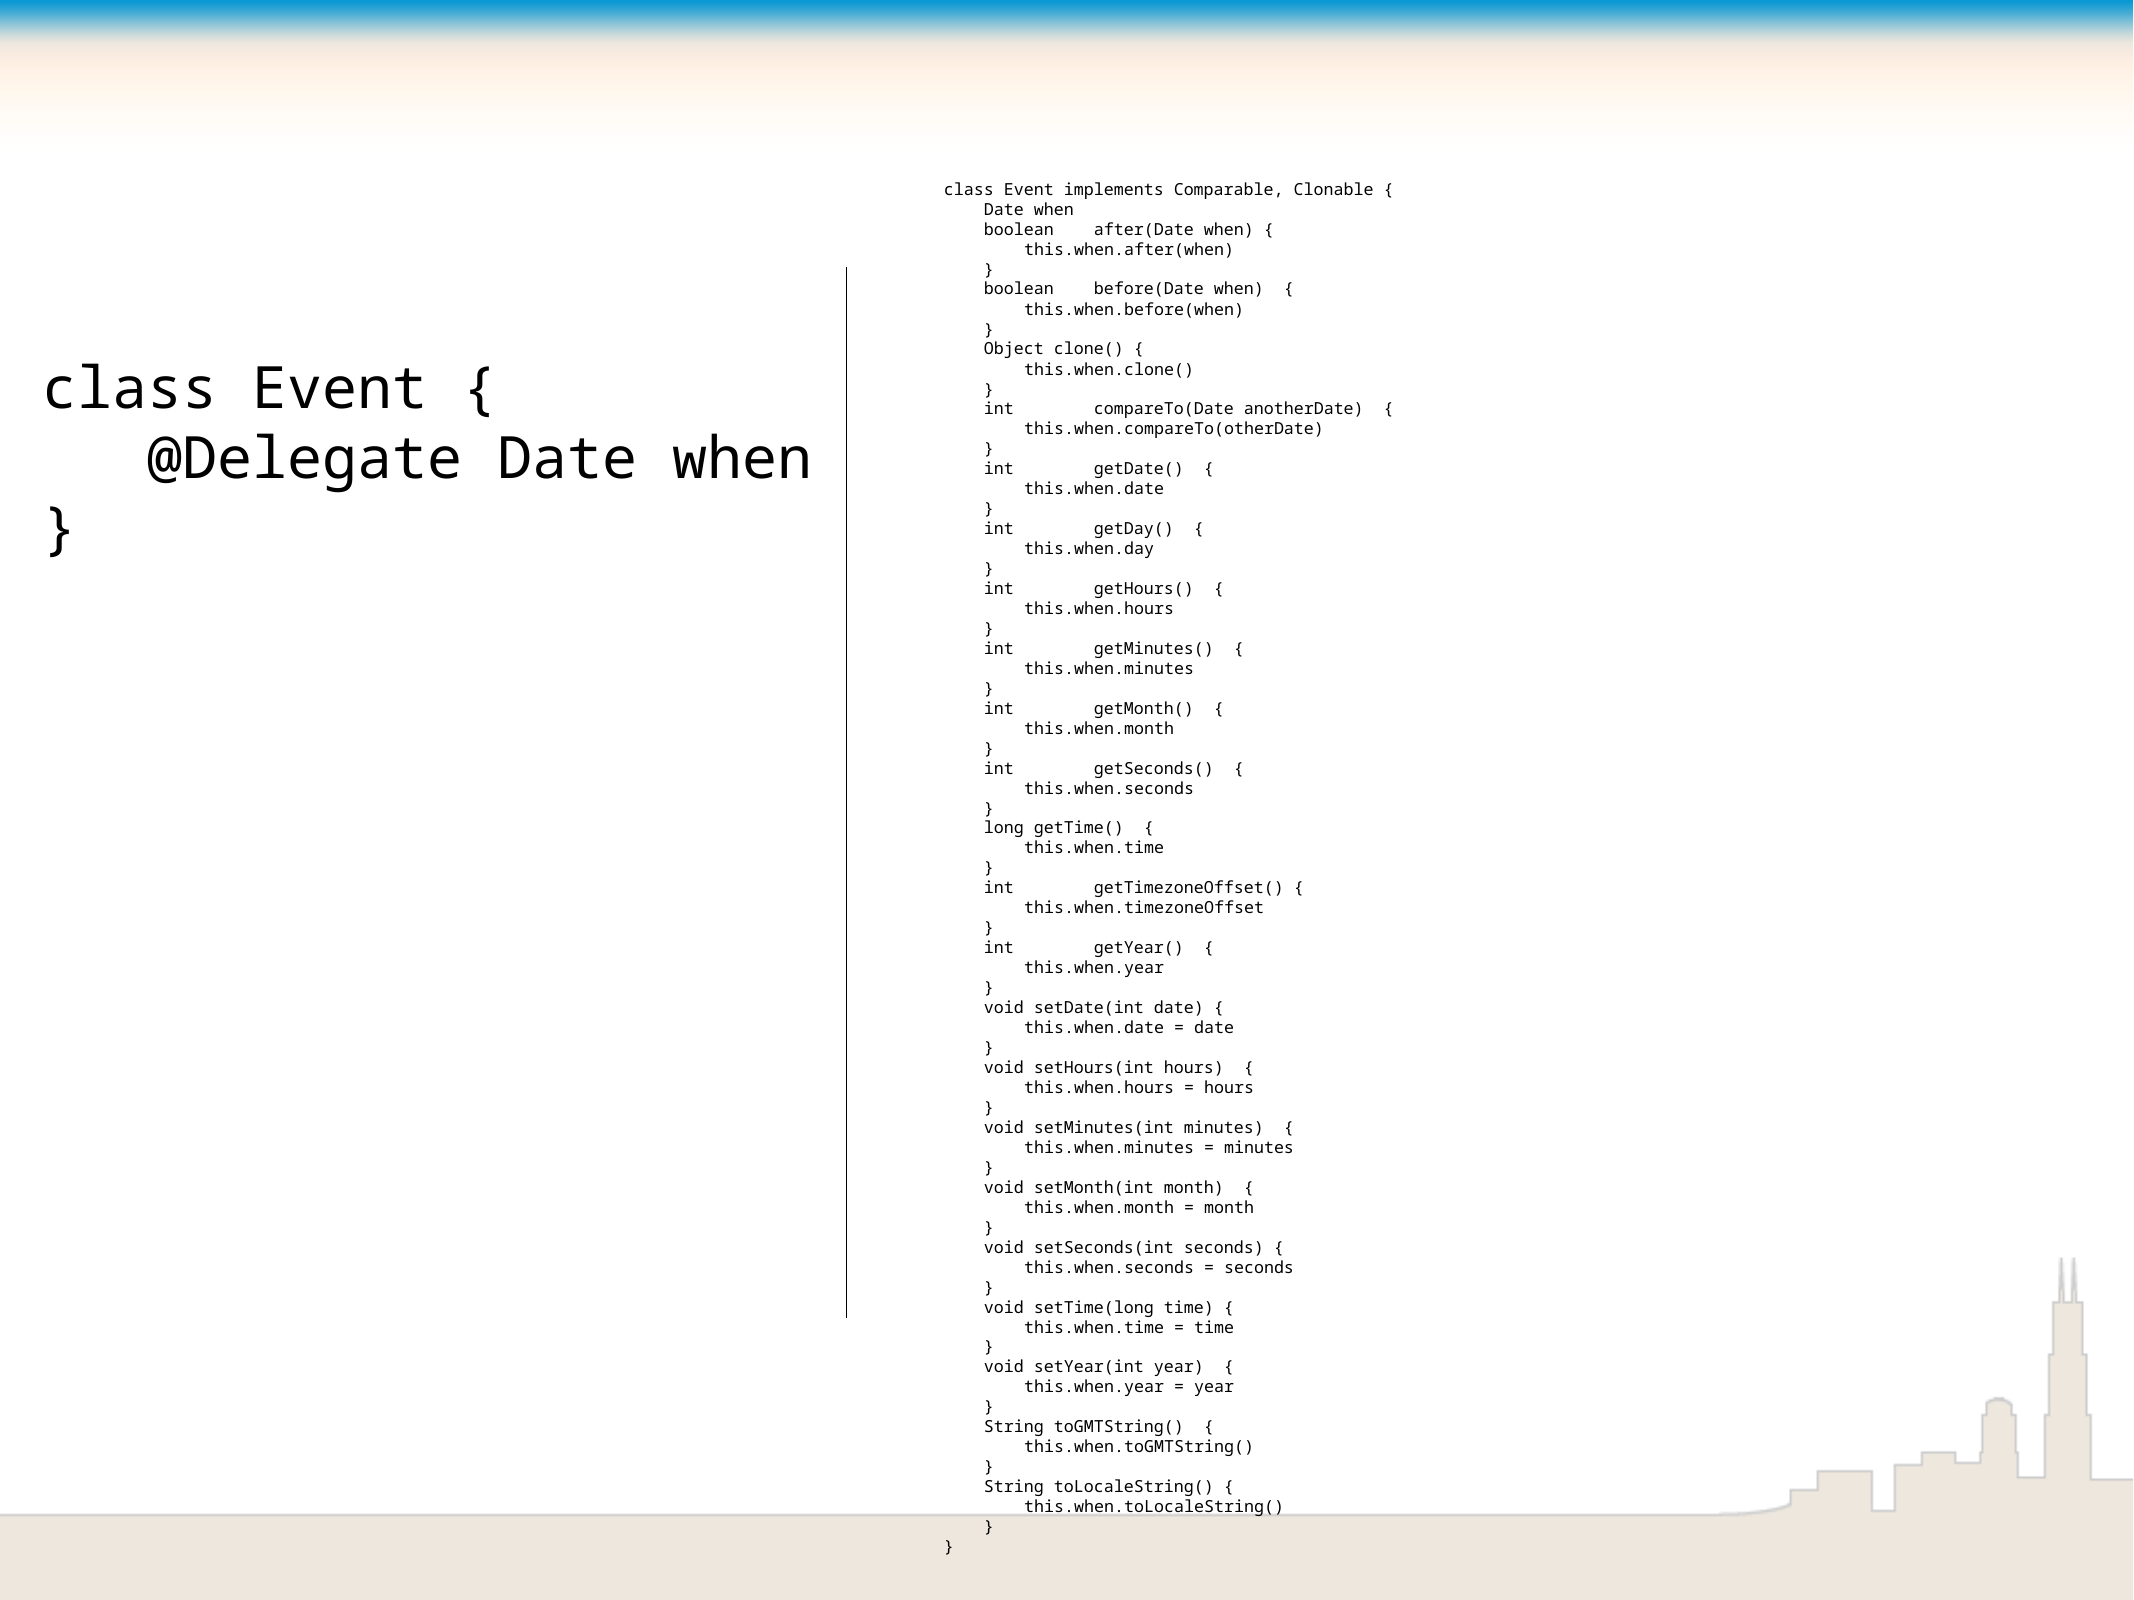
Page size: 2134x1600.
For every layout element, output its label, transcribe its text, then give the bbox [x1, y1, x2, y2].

text_box class Event { @Delegate Date when } [27, 342, 901, 1318]
text_box class Event implements Comparable, Clonable { Date when boolean after(Date when) { this.when.after(when) } boolean before(Date when) { this.when.before(when) } Object clone() { this.when.clone() } int compareTo(Date anotherDate) { this.when.compareTo(otherDate) } int getDate() { this.when.date } int getDay() { this.when.day } int getHours() { this.when.hours } int getMinutes() { this.when.minutes } int getMonth() { this.when.month } int getSeconds() { this.when.seconds } long getTime() { this.when.time } int getTimezoneOffset() { this.when.timezoneOffset } int getYear() { this.when.year } void setDate(int date) { this.when.date = date } void setHours(int hours) { this.when.hours = hours } void setMinutes(int minutes) { this.when.minutes = minutes } void setMonth(int month) { this.when.month = month } void setSeconds(int seconds) { this.when.seconds = seconds } void setTime(long time) { this.when.time = time } void setYear(int year) { this.when.year = year } String toGMTString() { this.when.toGMTString() } String toLocaleString() { this.when.toLocaleString() } } [929, 171, 2063, 1564]
picture [0, 4, 2134, 1600]
